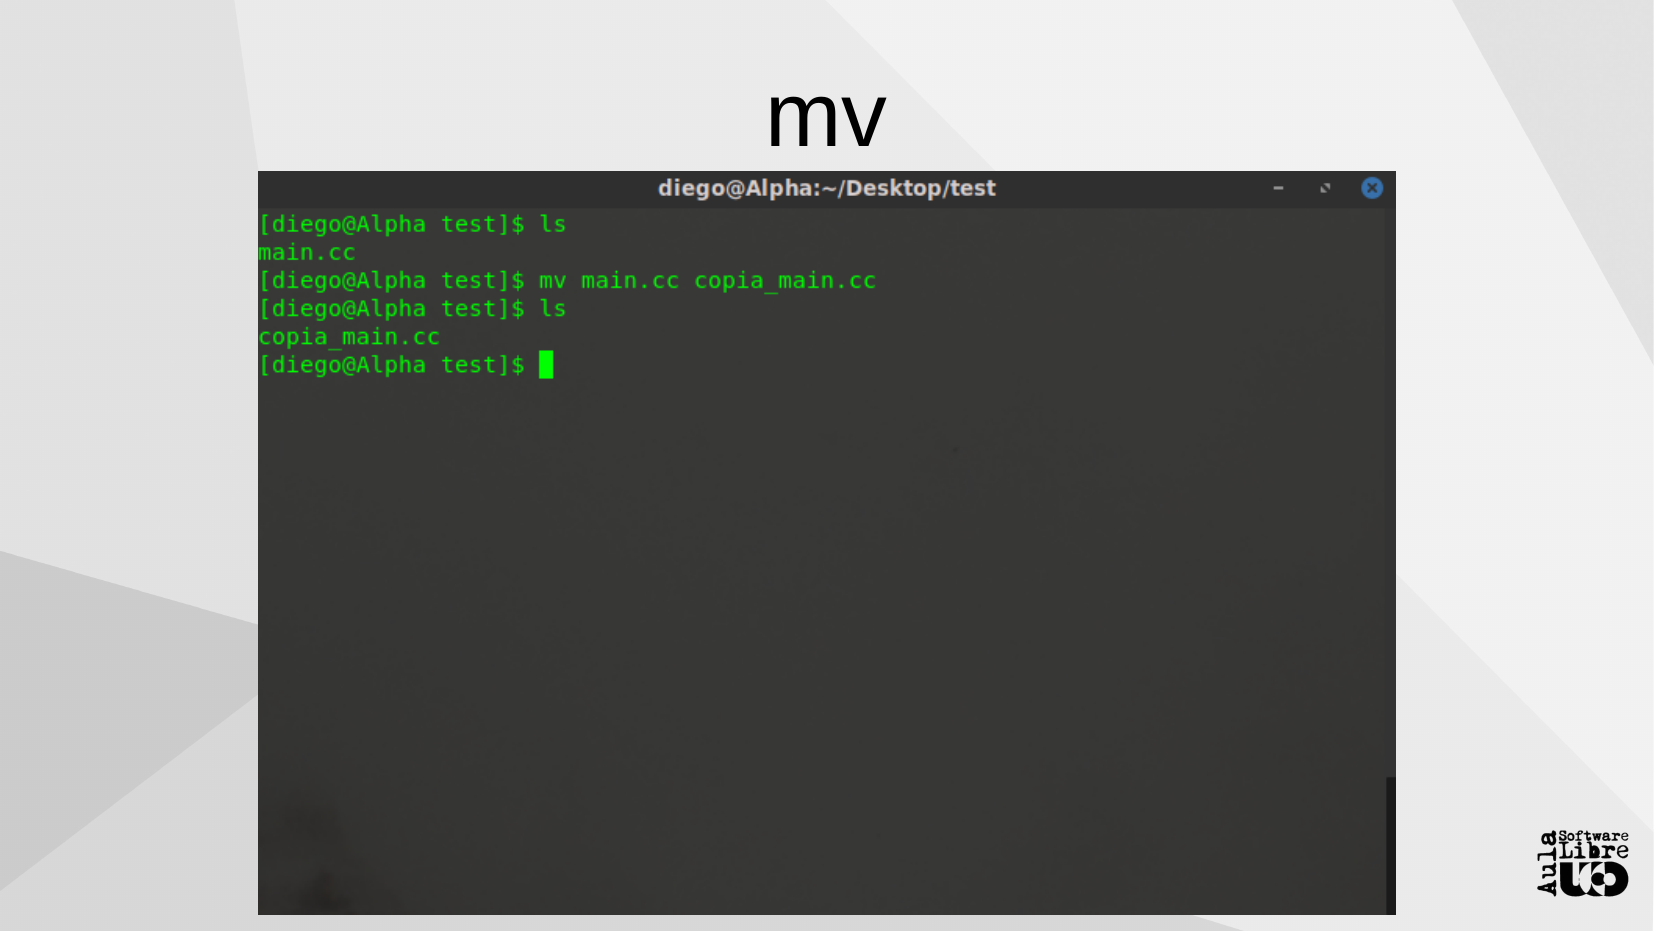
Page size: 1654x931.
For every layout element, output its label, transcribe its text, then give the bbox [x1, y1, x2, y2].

picture [0, 0, 1654, 931]
title mv [82, 37, 1571, 193]
